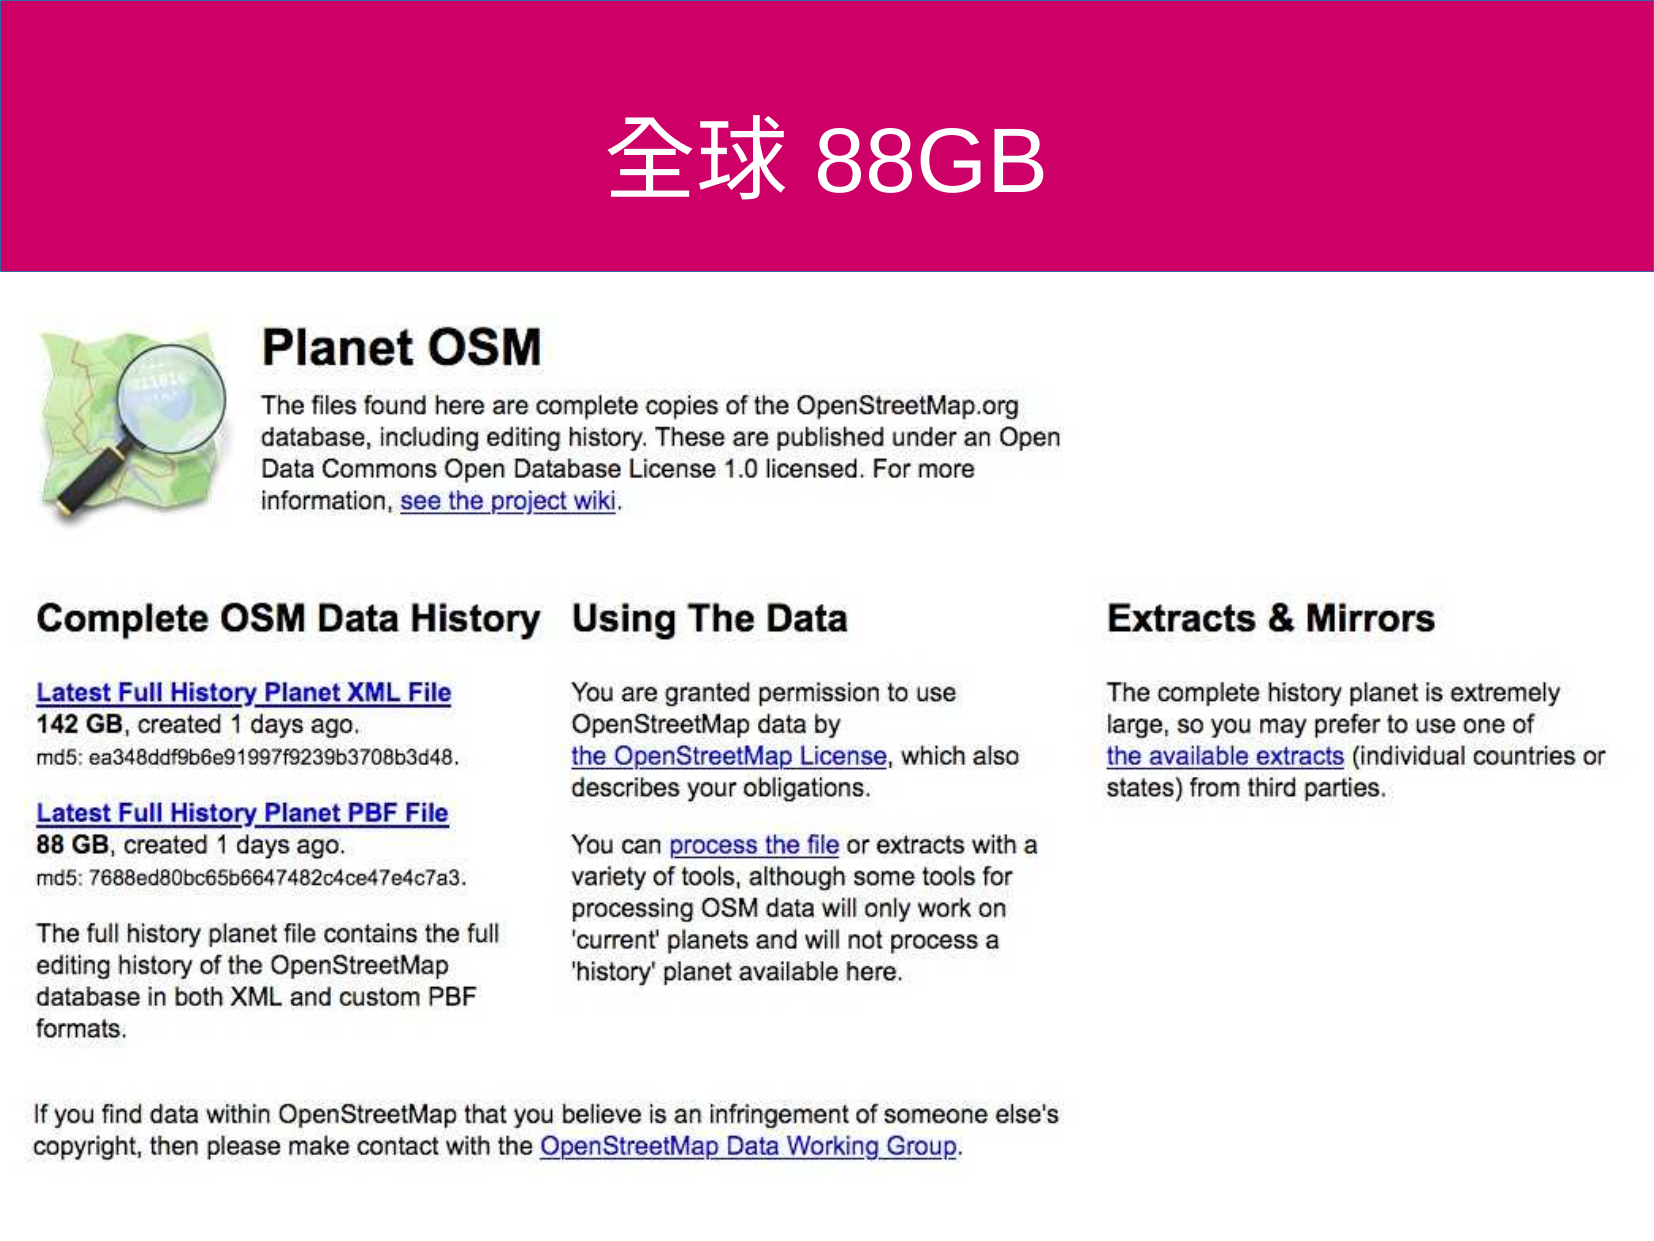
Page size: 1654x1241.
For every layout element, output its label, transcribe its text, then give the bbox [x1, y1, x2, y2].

title 全球88GB [82, 49, 1571, 257]
picture [0, 313, 1639, 1182]
